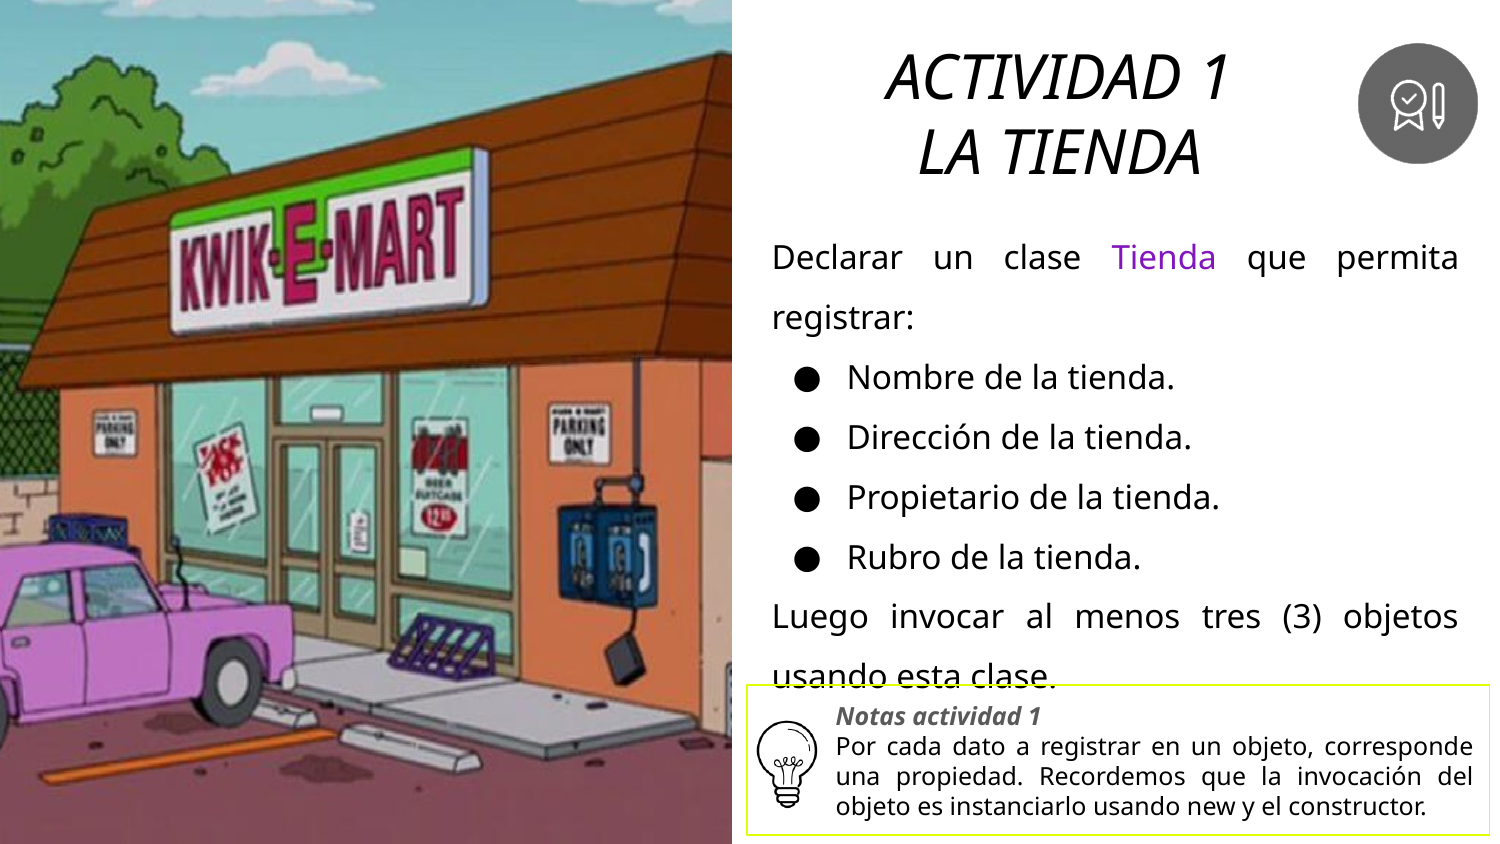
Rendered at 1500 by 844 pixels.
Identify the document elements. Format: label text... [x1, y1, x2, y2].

picture [0, 0, 732, 844]
text_box Notas actividad 1 Por cada dato a registrar en un objeto, corresponde una propiedad. Recordemos que la invocación del objeto es instanciarlo usando new y el constructor. [746, 685, 1490, 835]
picture [1358, 43, 1478, 164]
picture [752, 716, 820, 809]
text_box Declarar un clase Tienda que permita registrar: Nombre de la tienda. Dirección de la tienda. Propietario de la tienda. Rubro de la tienda. Luego invocar al menos tres (3) objetos usando esta clase. [756, 201, 1475, 685]
text_box ACTIVIDAD 1 LA TIENDA [749, 22, 1371, 185]
